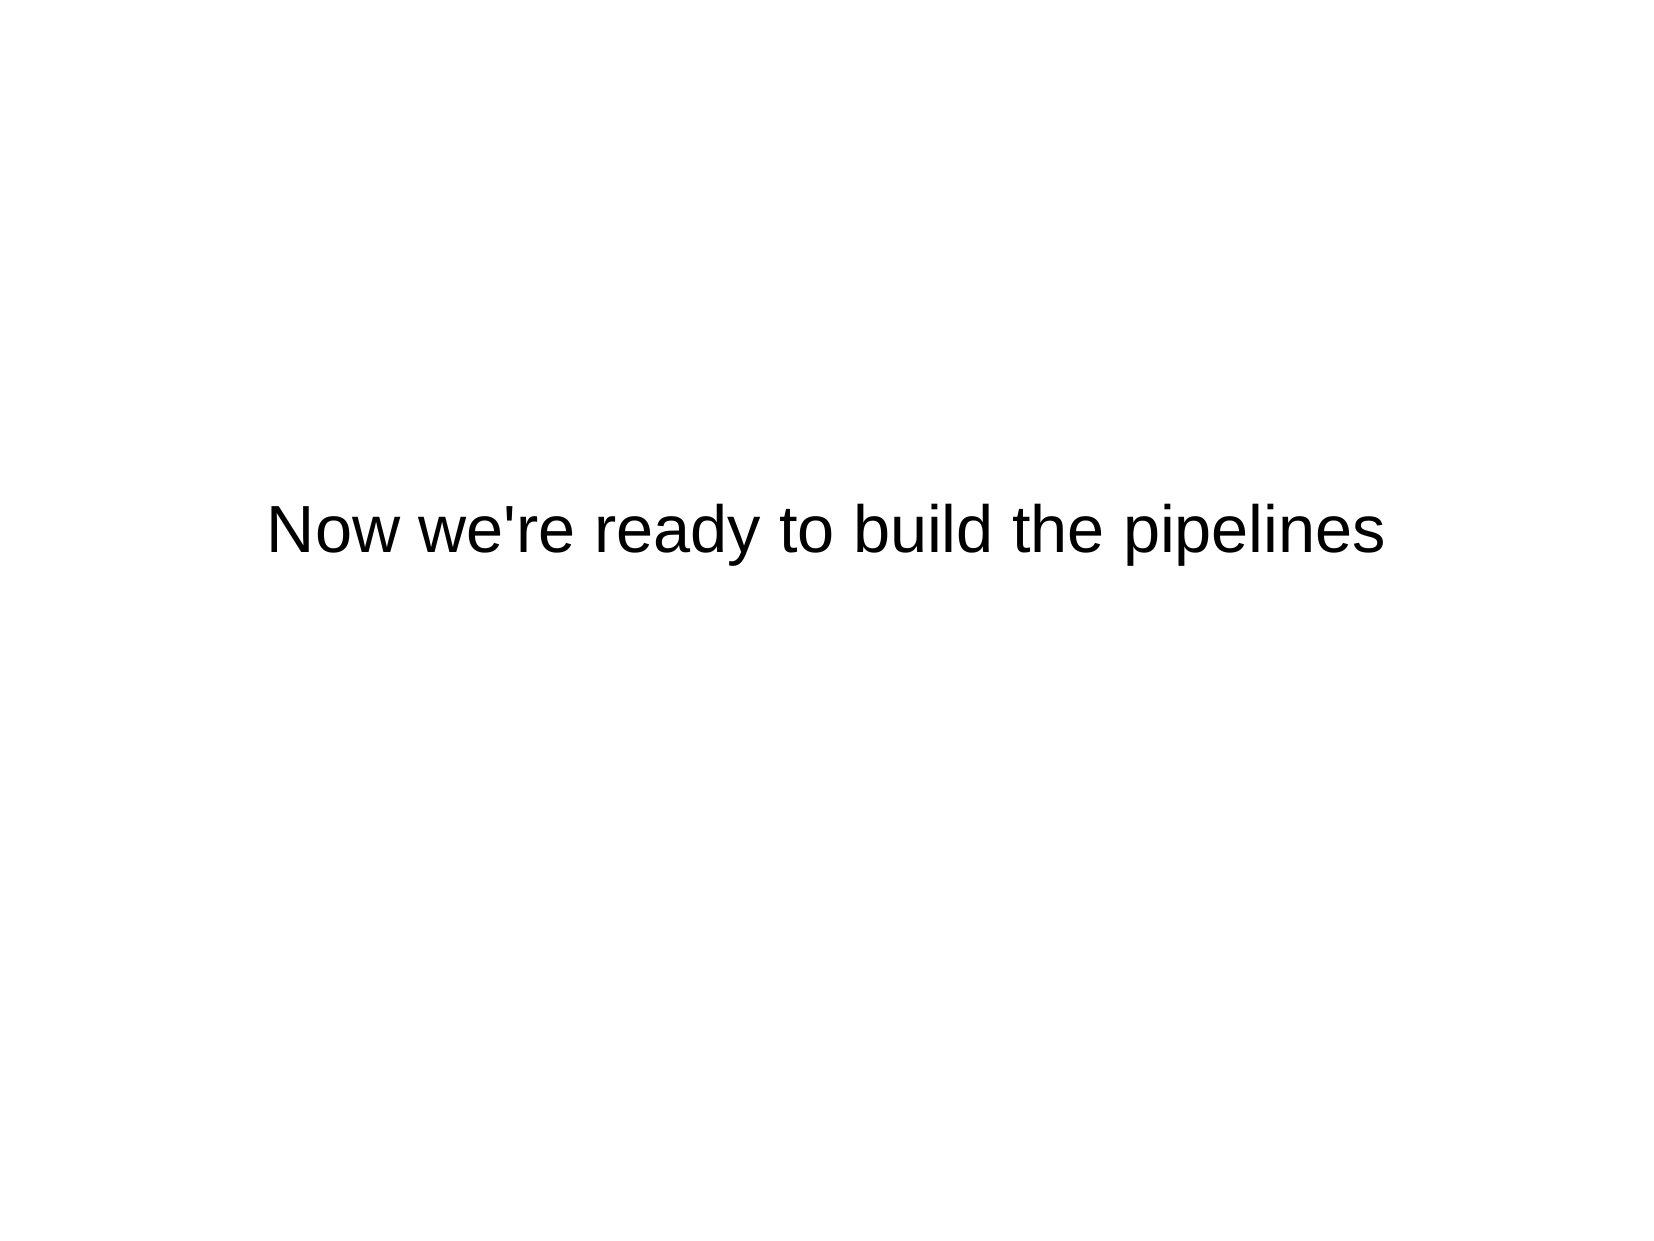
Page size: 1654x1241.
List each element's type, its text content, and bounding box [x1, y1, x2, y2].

subtitle Now we're ready to build the pipelines [82, 49, 1571, 1010]
